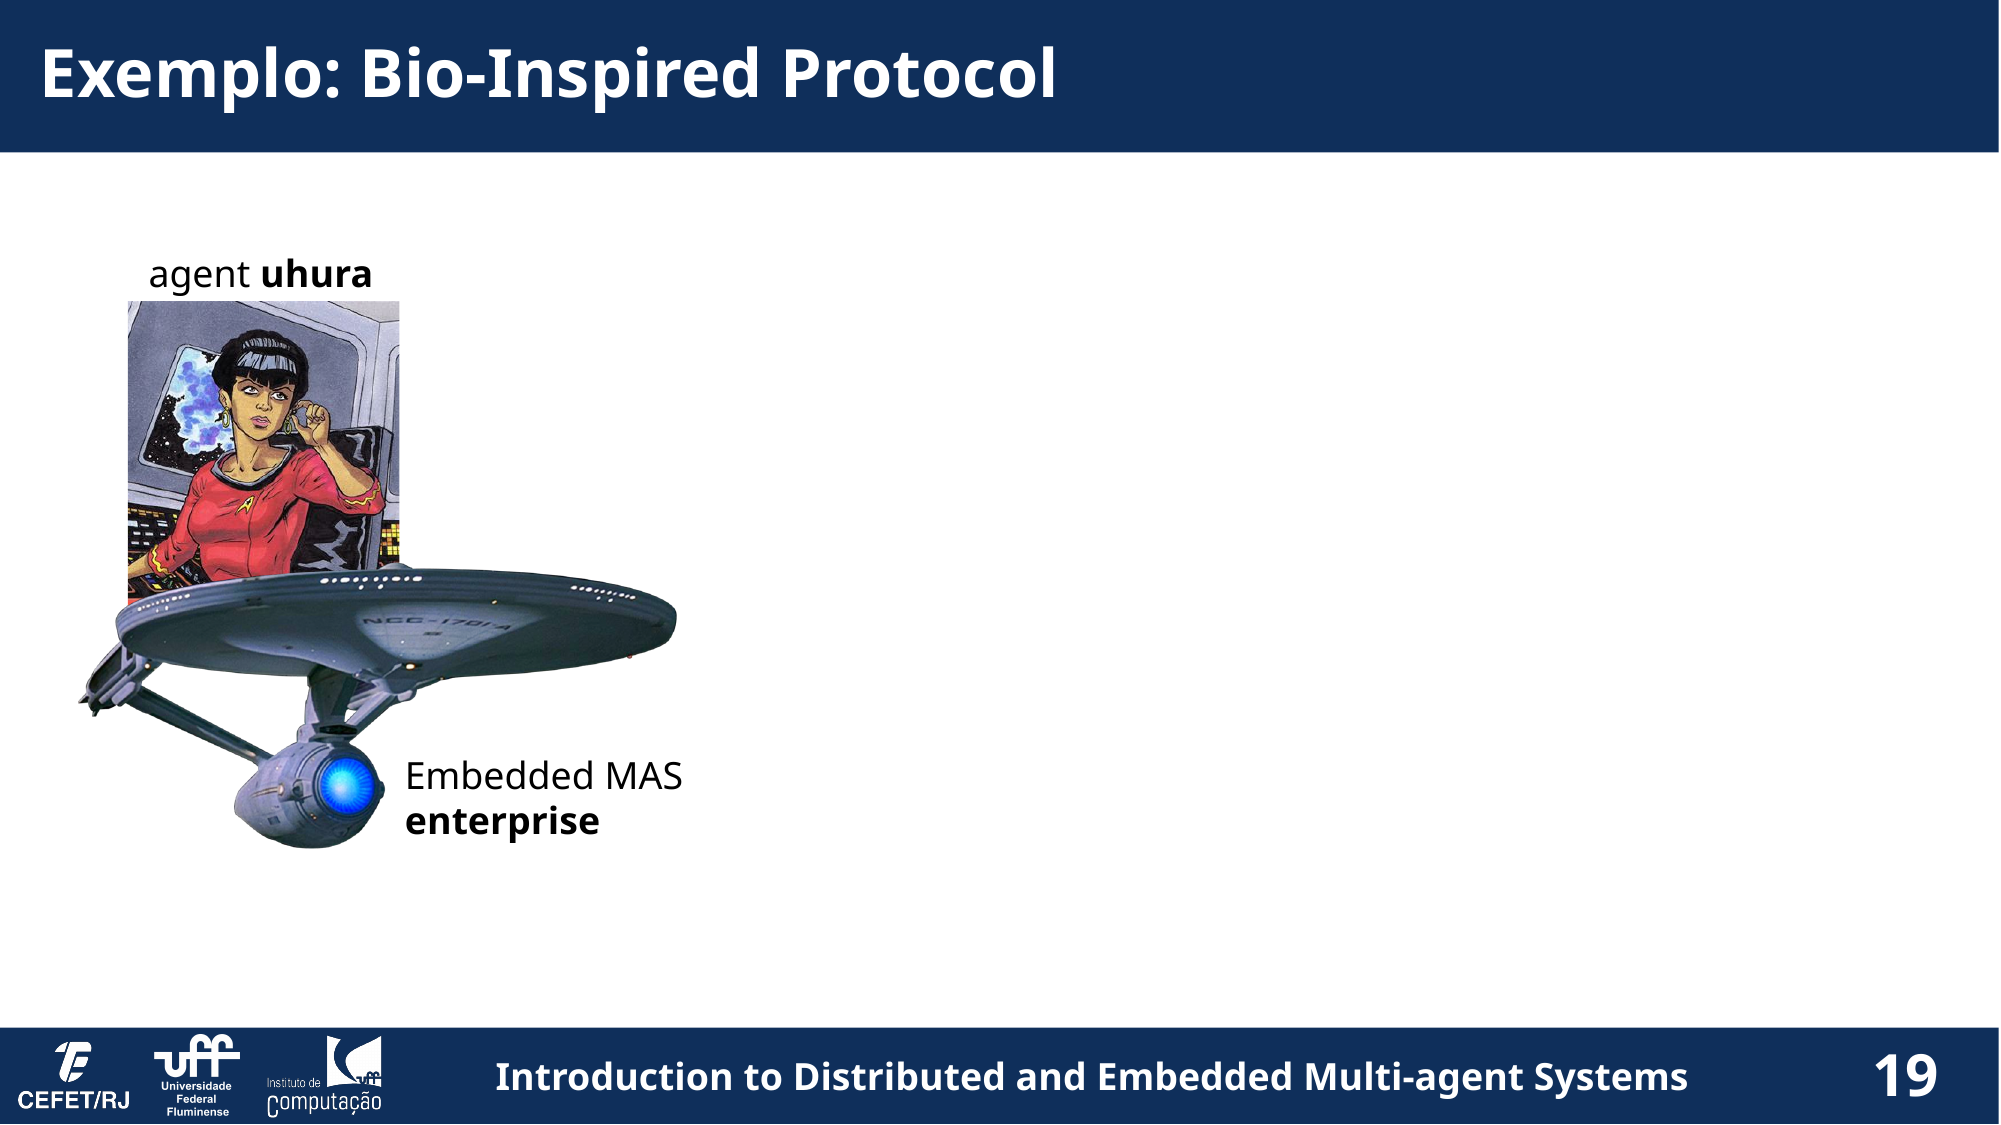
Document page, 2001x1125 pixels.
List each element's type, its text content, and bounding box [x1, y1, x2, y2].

picture [265, 1033, 383, 1118]
text_box Embedded MAS enterprise [390, 745, 728, 850]
picture [77, 301, 677, 849]
text_box Exemplo: Bio-Inspired Protocol [25, 23, 1999, 119]
picture [153, 1033, 241, 1121]
text_box agent uhura [133, 242, 436, 303]
picture [18, 1021, 129, 1125]
